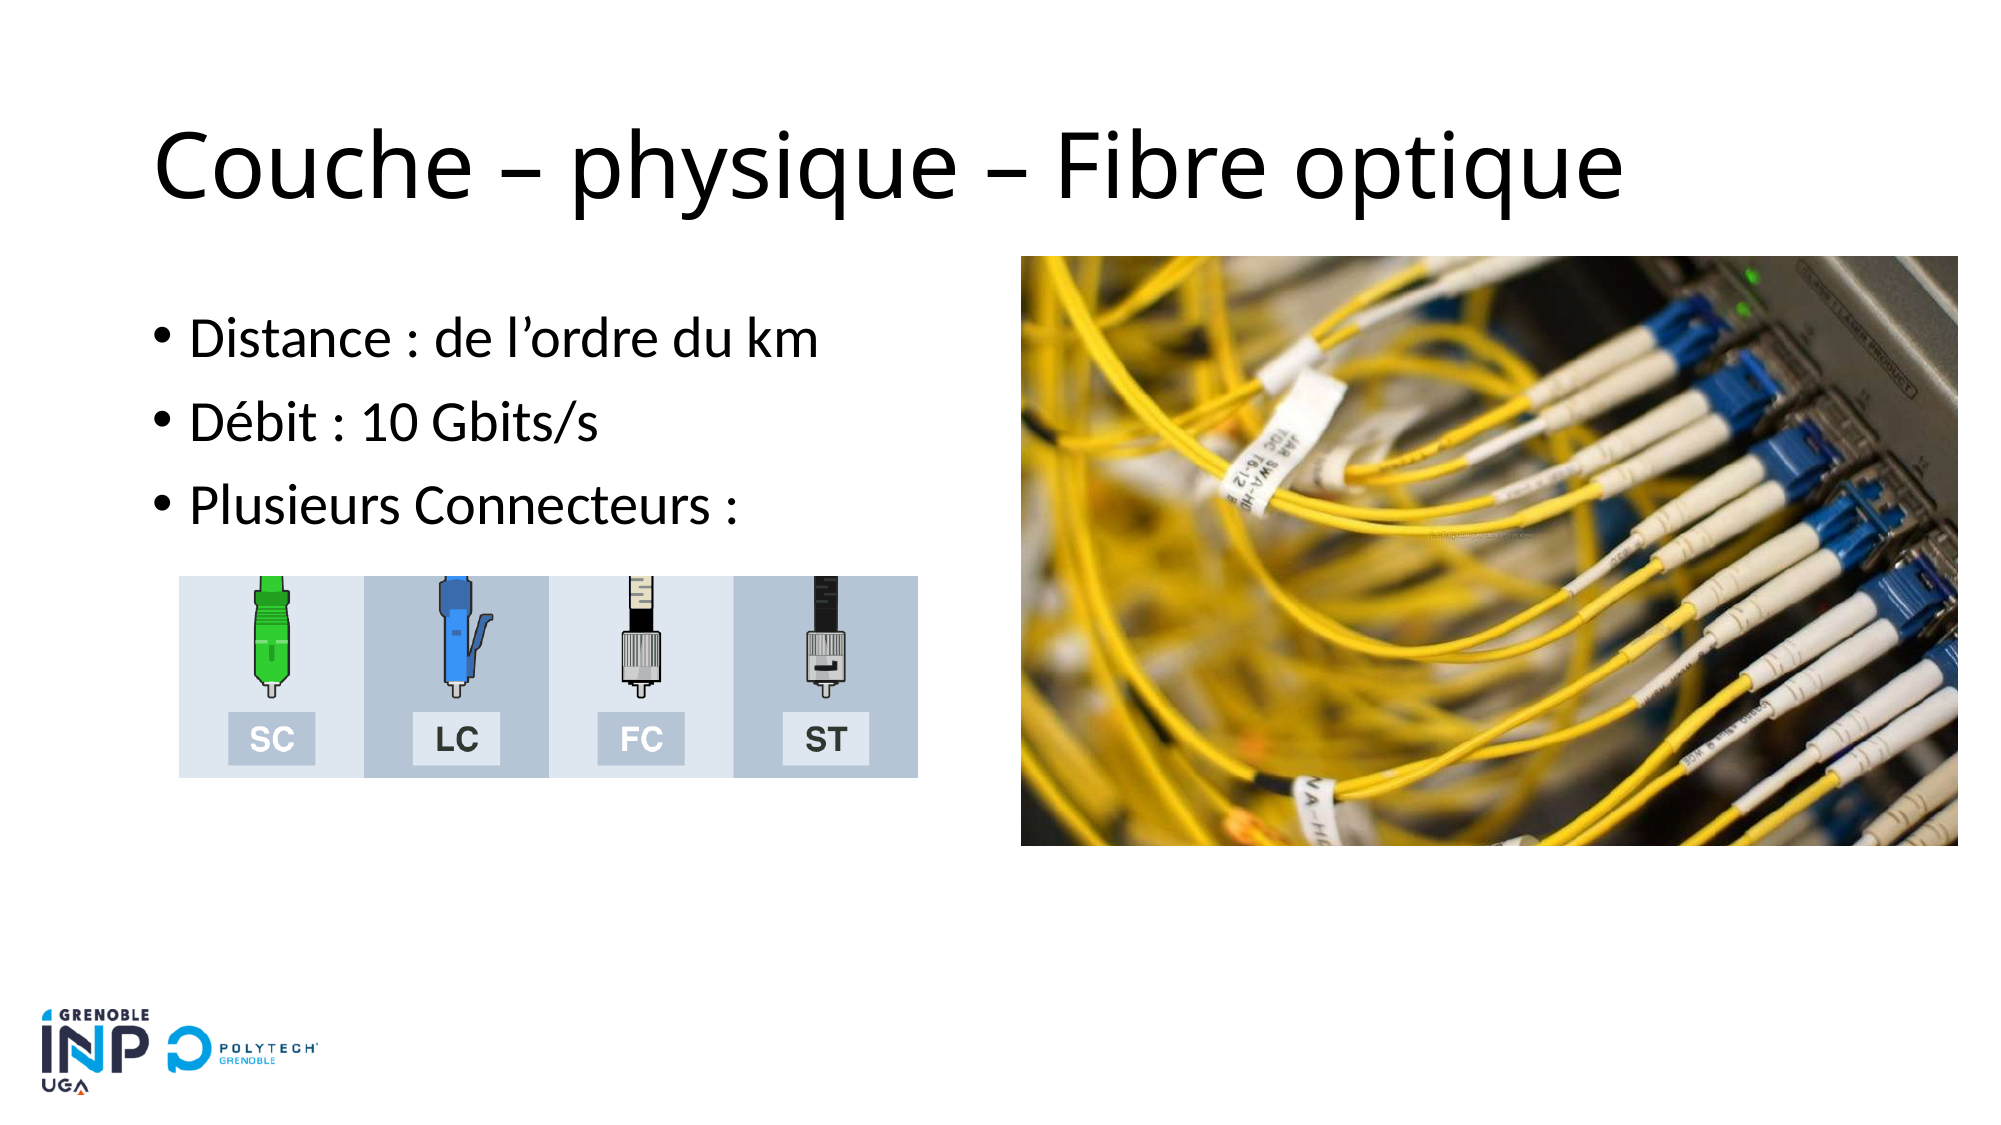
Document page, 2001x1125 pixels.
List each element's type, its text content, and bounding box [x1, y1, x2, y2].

picture [1021, 256, 1958, 846]
title Couche – physique – Fibre optique [137, 59, 1863, 278]
picture [42, 1009, 318, 1095]
list Distance : de l’ordre du km Débit : 10 Gbits/s Plusieurs Connecteurs : [137, 299, 1863, 1014]
picture [179, 576, 918, 778]
